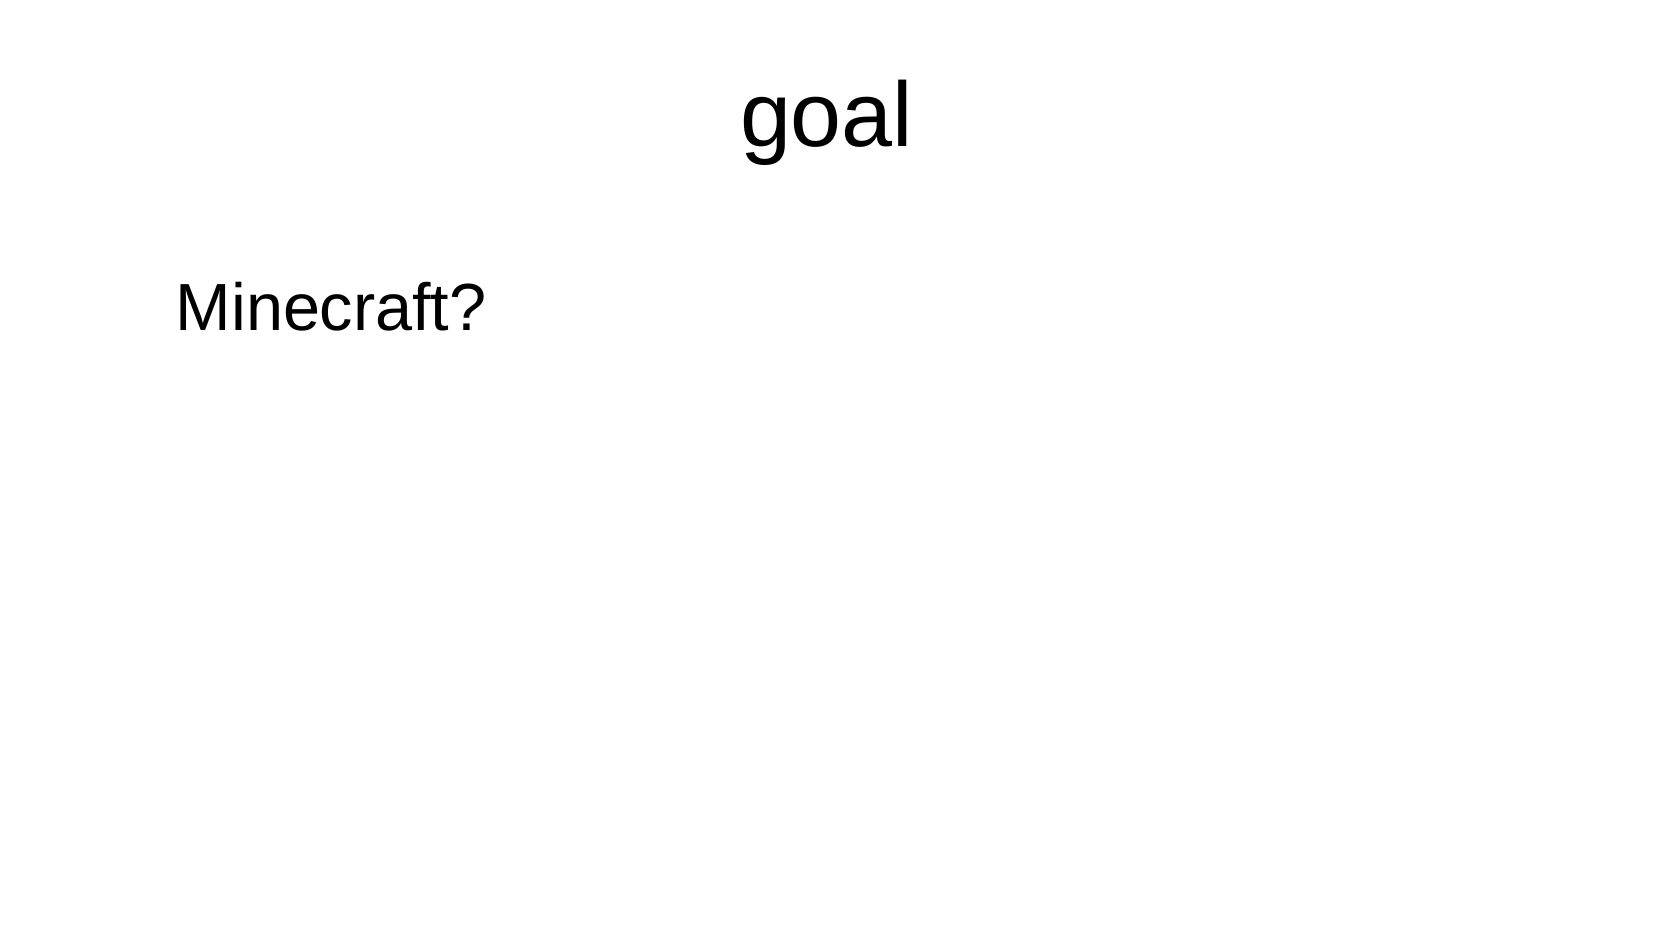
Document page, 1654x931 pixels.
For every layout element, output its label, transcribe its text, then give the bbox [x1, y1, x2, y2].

title goal [82, 37, 1571, 193]
list Minecraft? [105, 270, 1594, 810]
